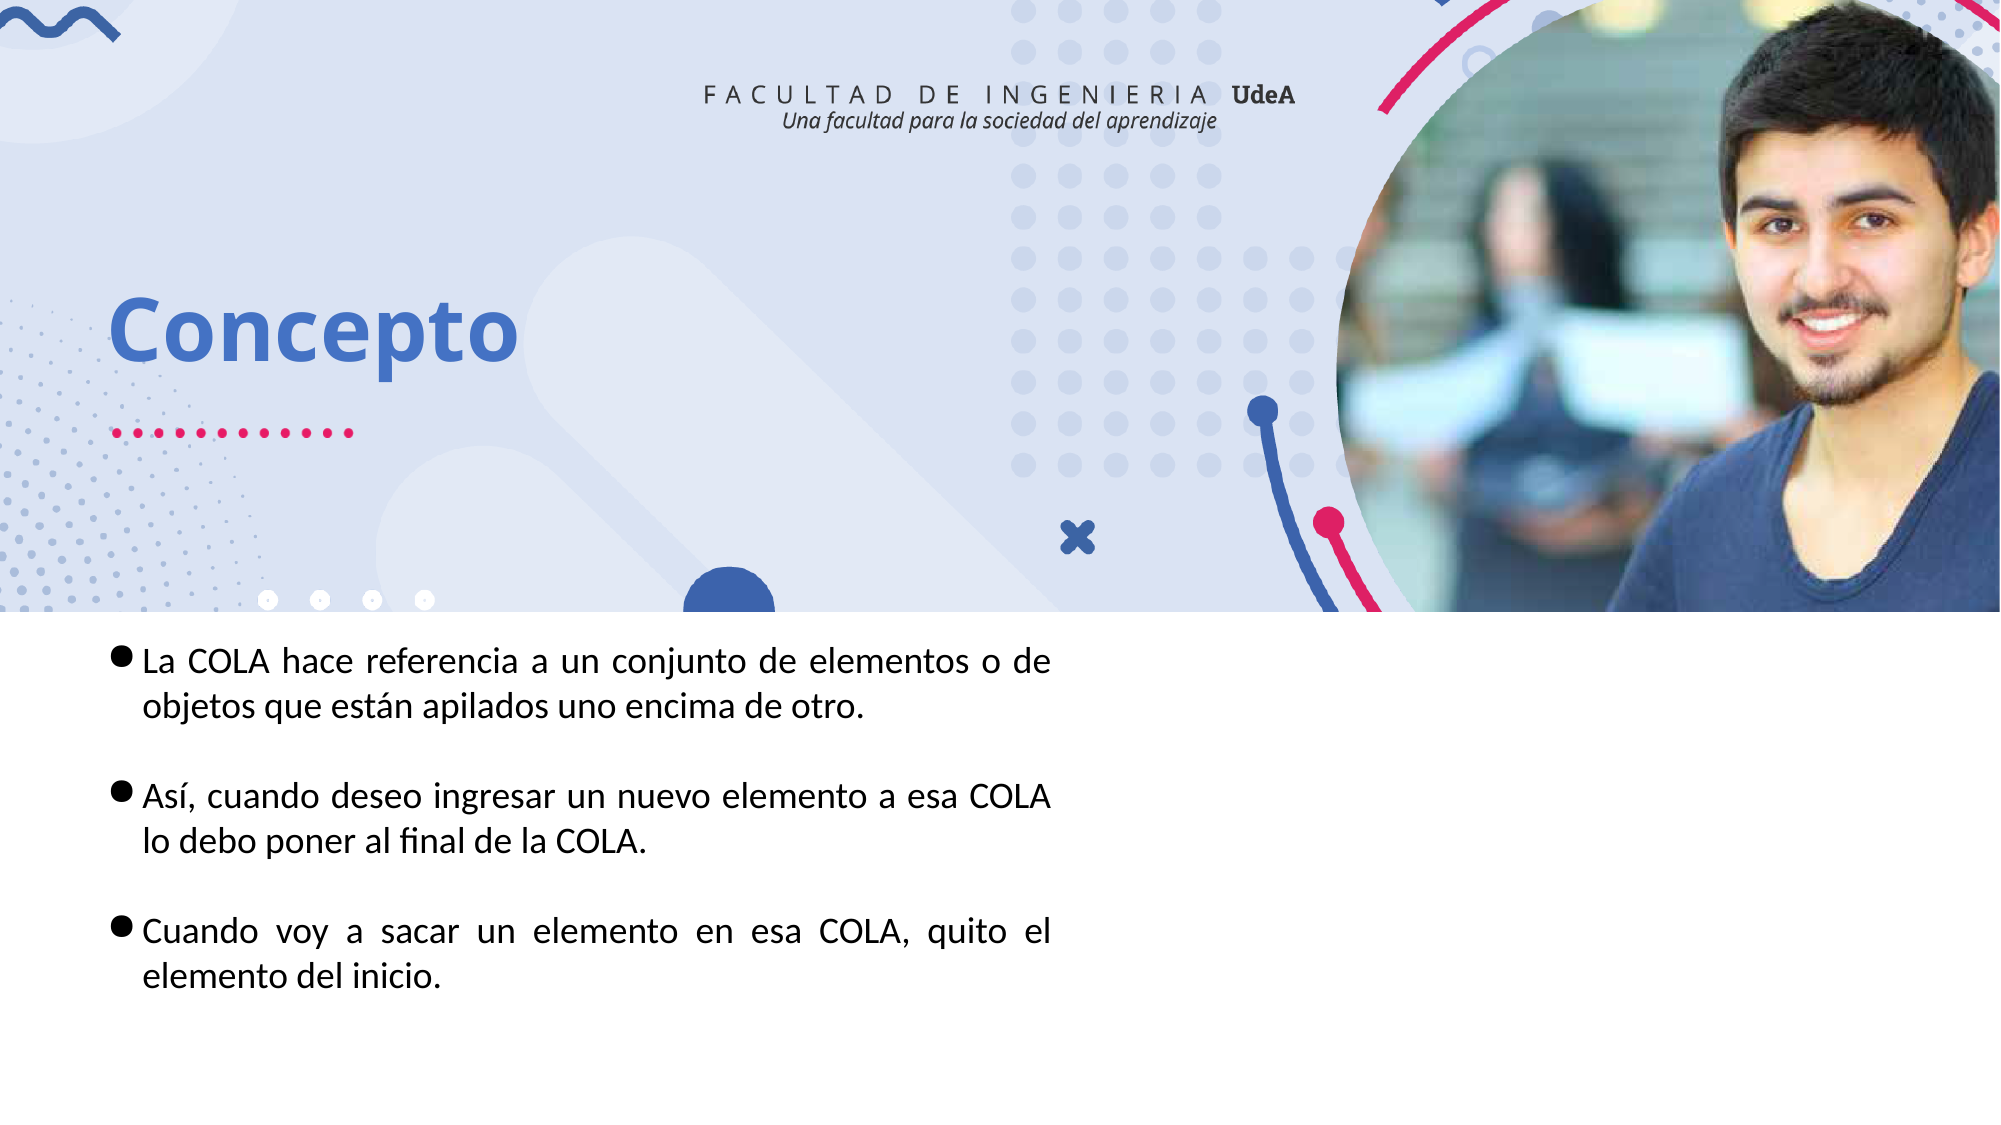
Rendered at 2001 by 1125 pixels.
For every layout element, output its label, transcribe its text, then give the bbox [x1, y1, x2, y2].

text_box Concepto [92, 277, 988, 389]
picture [0, 0, 2000, 612]
text_box La COLA hace referencia a un conjunto de elementos o de objetos que están apilados uno encima de otro. Así, cuando deseo ingresar un nuevo elemento a esa COLA lo debo poner al final de la COLA. Cuando voy a sacar un elemento en esa COLA, quito el elemento del inicio. [92, 628, 1068, 1004]
